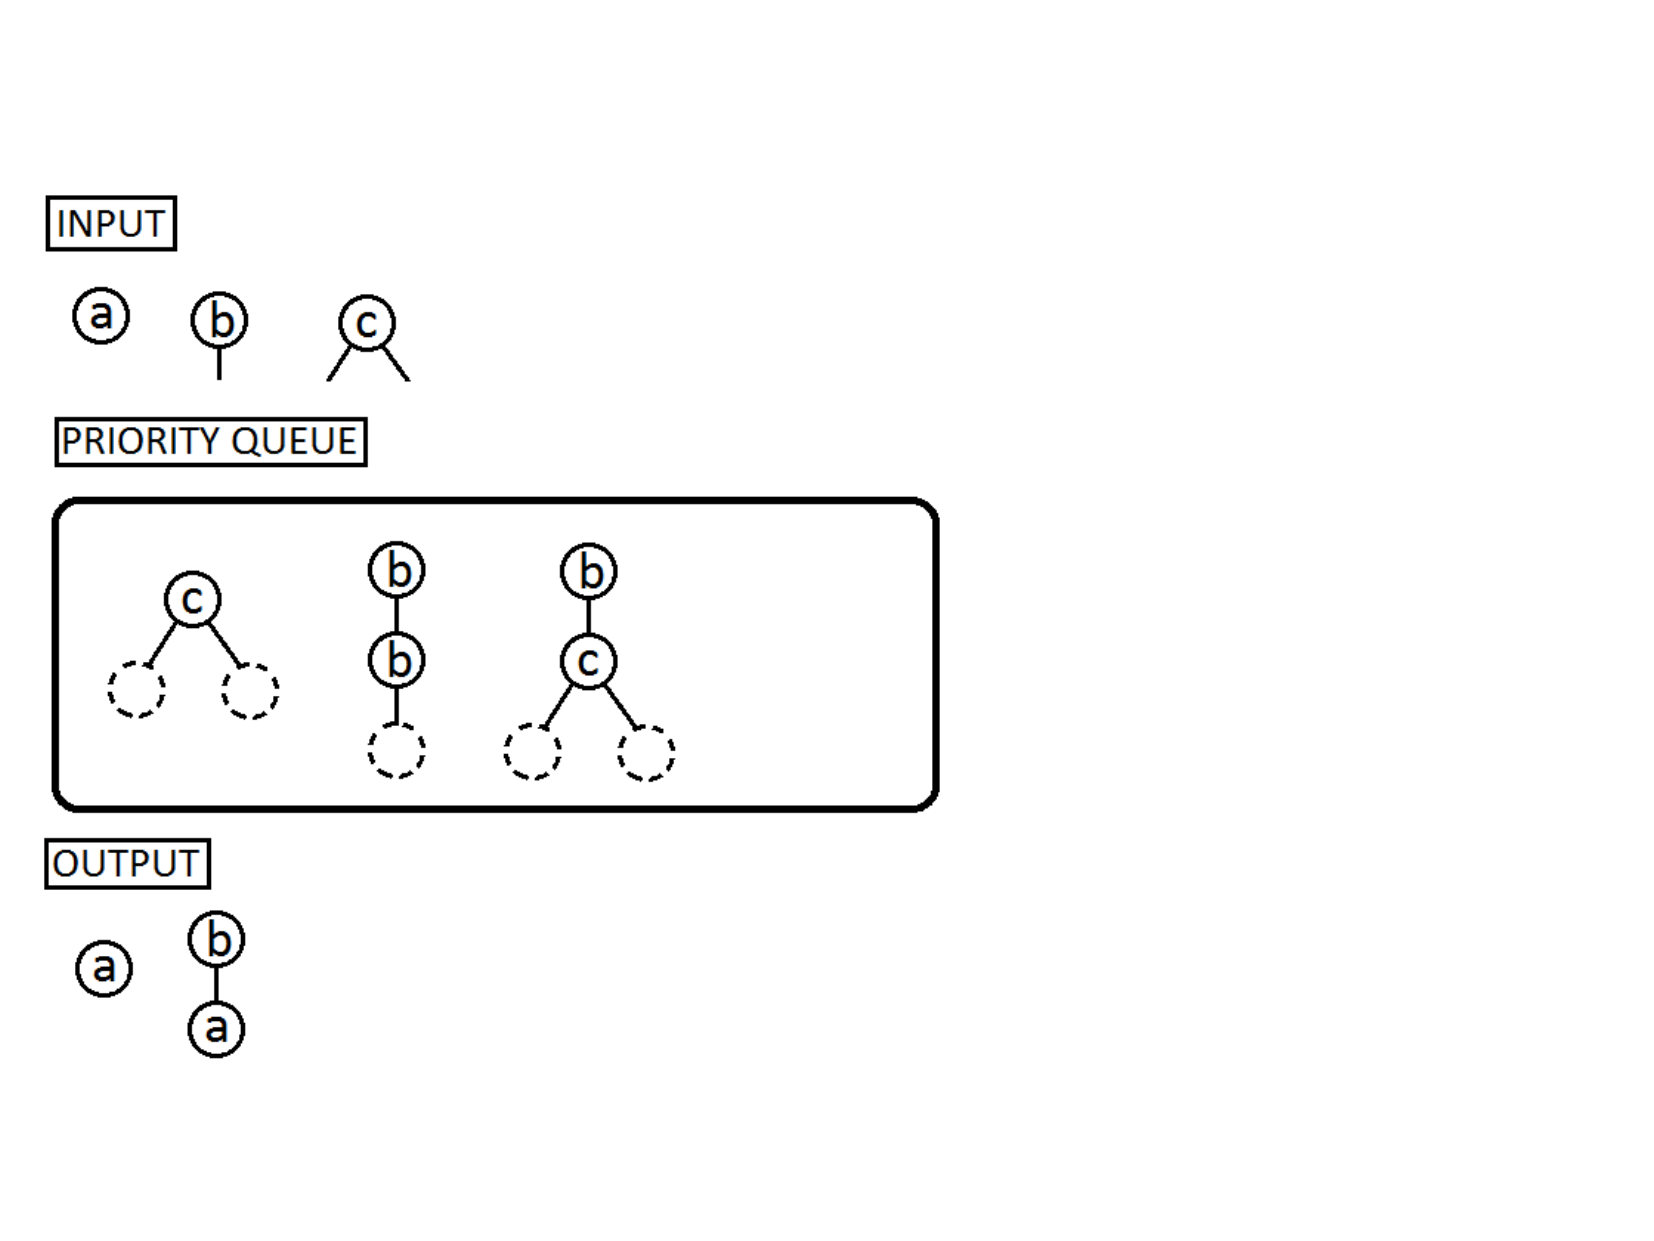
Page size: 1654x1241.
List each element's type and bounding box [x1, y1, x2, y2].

picture [9, 169, 1654, 1085]
